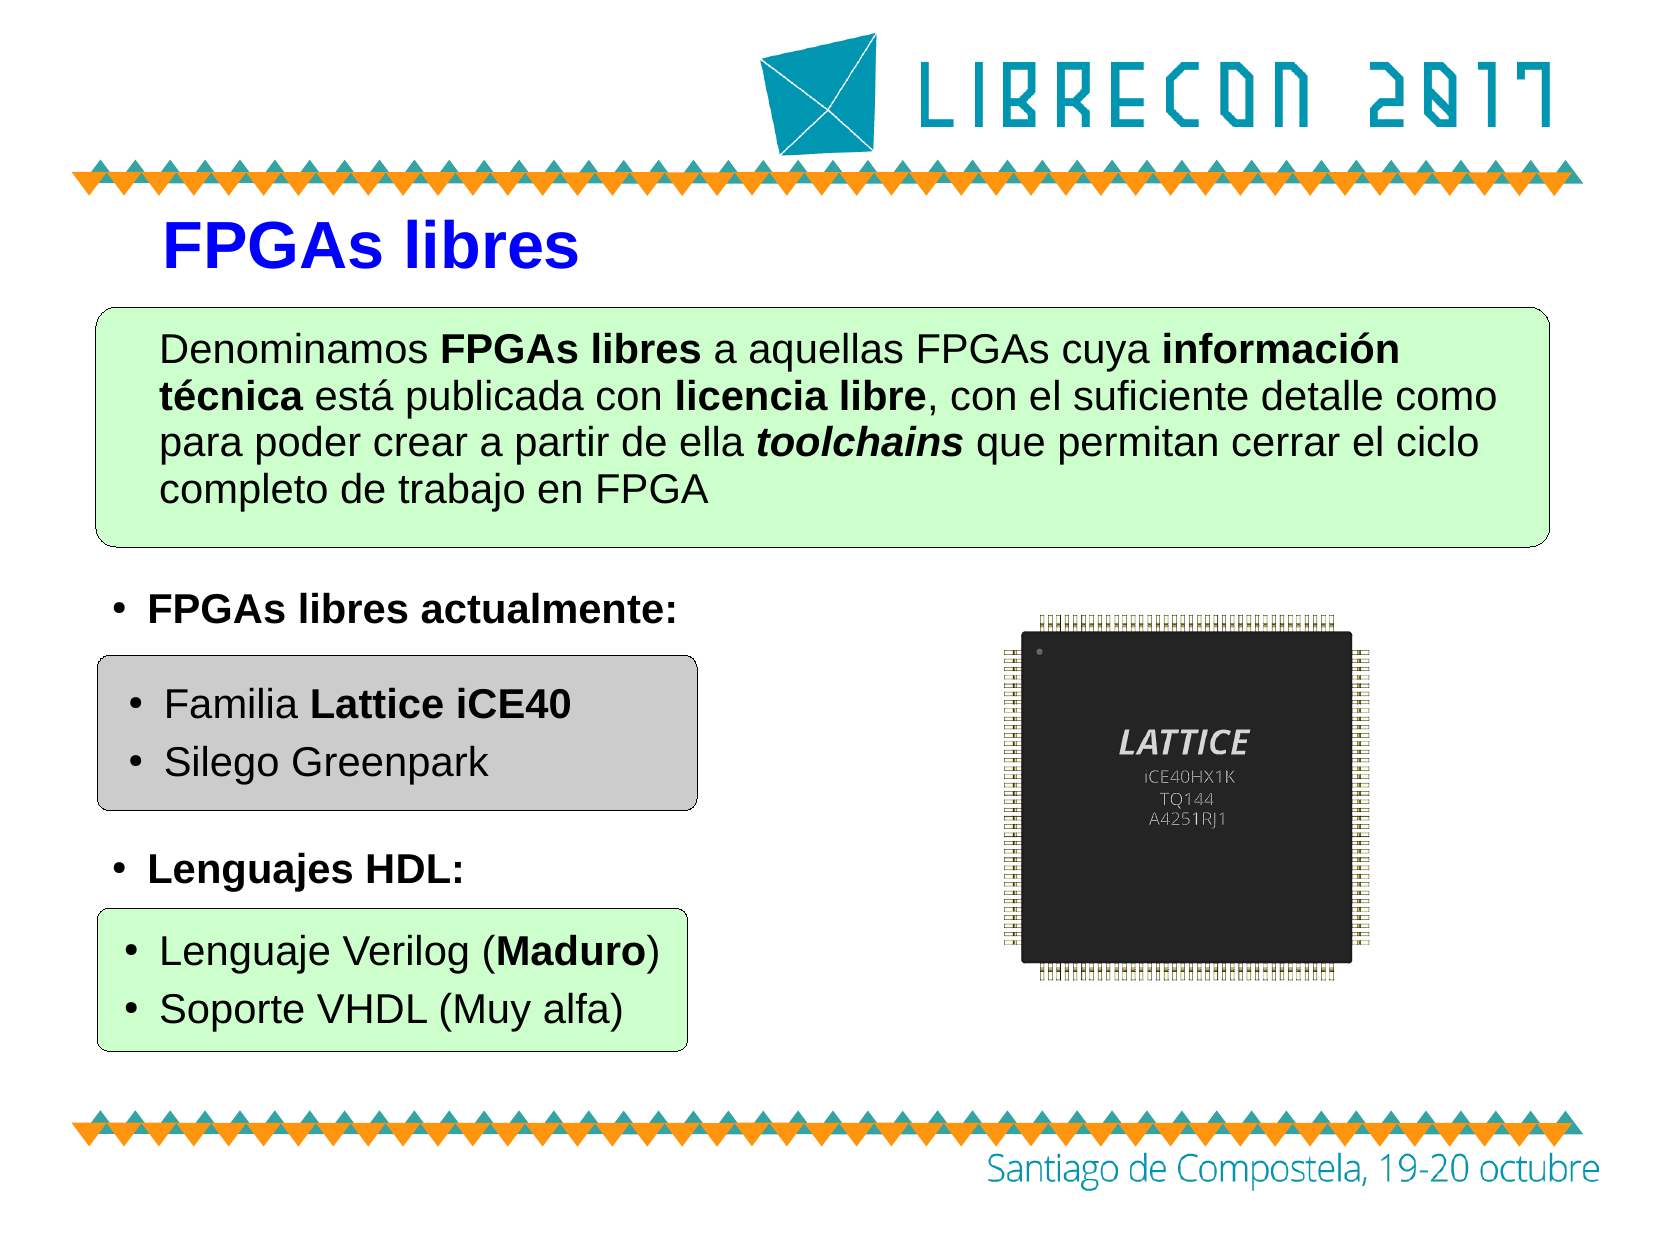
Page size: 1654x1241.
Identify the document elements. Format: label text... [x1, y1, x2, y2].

text_box [97, 656, 698, 811]
text_box [95, 307, 1550, 548]
picture [968, 1133, 1617, 1199]
picture [987, 602, 1385, 1000]
text_box Lenguaje Verilog (Maduro) Soporte VHDL (Muy alfa) [108, 920, 699, 1087]
text_box FPGAs libres [94, 200, 650, 300]
text_box FPGAs libres actualmente: [97, 578, 728, 656]
picture [744, 13, 1571, 164]
text_box Lenguajes HDL: [97, 838, 728, 915]
text_box Denominamos FPGAs libres a aquellas FPGAs cuya información técnica está publicada con licencia libre, con el suficiente detalle como para poder crear a partir de ella toolchains que permitan cerrar el ciclo completo de trabajo en FPGA [144, 318, 1550, 532]
text_box [97, 908, 688, 1052]
text_box Familia Lattice iCE40 Silego Greenpark [113, 673, 641, 826]
